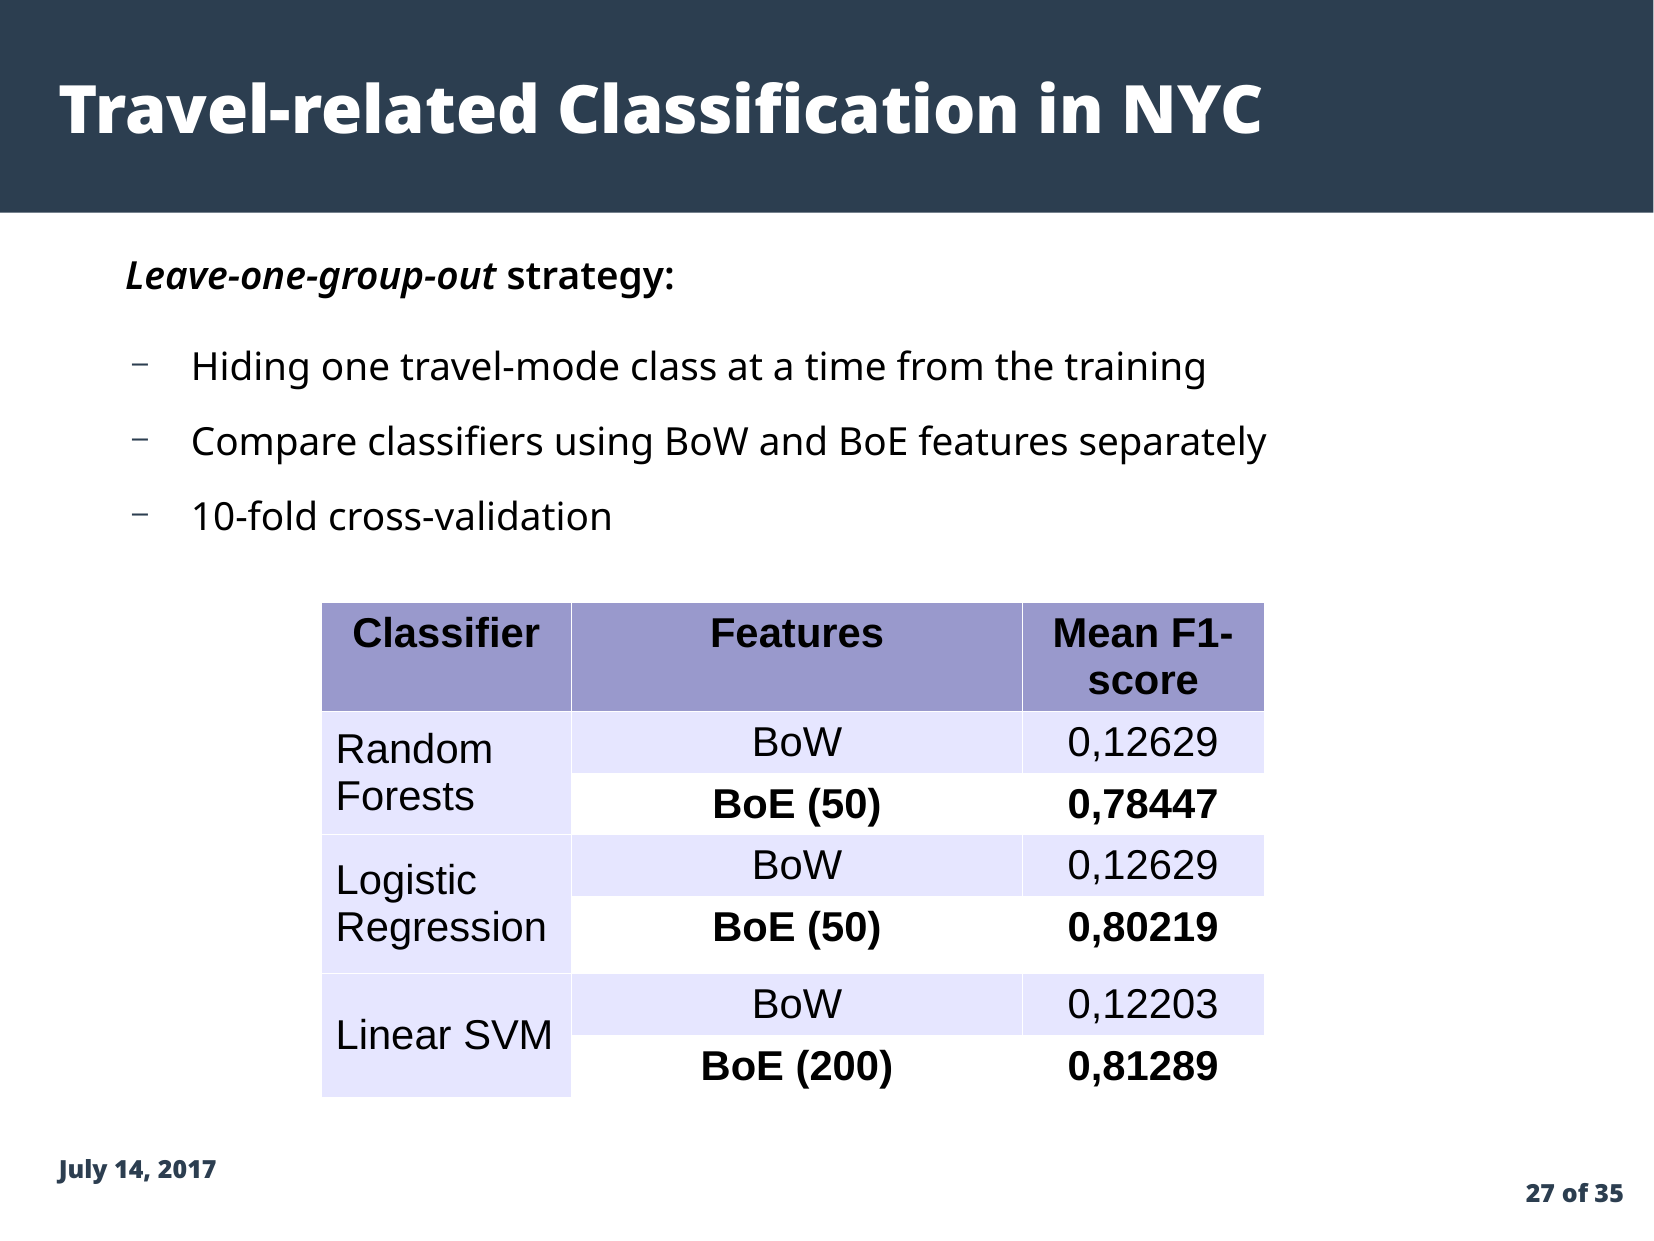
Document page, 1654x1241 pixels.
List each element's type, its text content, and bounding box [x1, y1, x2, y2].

table_header Features [572, 603, 1022, 711]
table_cell Linear SVM [322, 974, 571, 1097]
table_cell BoW [572, 835, 1022, 896]
table_cell BoE (50) [572, 897, 1022, 973]
table_cell 0,12629 [1023, 712, 1264, 773]
list Leave-one-group-out strategy: Hiding one travel-mode class at a time from the training Compare classifiers using BoW and BoE features separately 10-fold cross-validation [59, 248, 1583, 544]
table_header Mean F1-score [1023, 603, 1264, 711]
table_cell 0,81289 [1023, 1036, 1264, 1097]
table_cell Logistic Regression [322, 835, 571, 973]
table_cell BoW [572, 974, 1022, 1035]
title Travel-related Classification in NYC [59, 29, 1595, 187]
table_cell BoW [572, 712, 1022, 773]
table_cell 0,12629 [1023, 835, 1264, 896]
table_cell Random Forests [322, 712, 571, 834]
table_cell 0,12203 [1023, 974, 1264, 1035]
table_cell 0,80219 [1023, 897, 1264, 973]
table_cell 0,78447 [1023, 774, 1264, 834]
table_cell BoE (200) [572, 1036, 1022, 1097]
table_cell BoE (50) [572, 774, 1022, 834]
table_header Classifier [322, 603, 571, 711]
